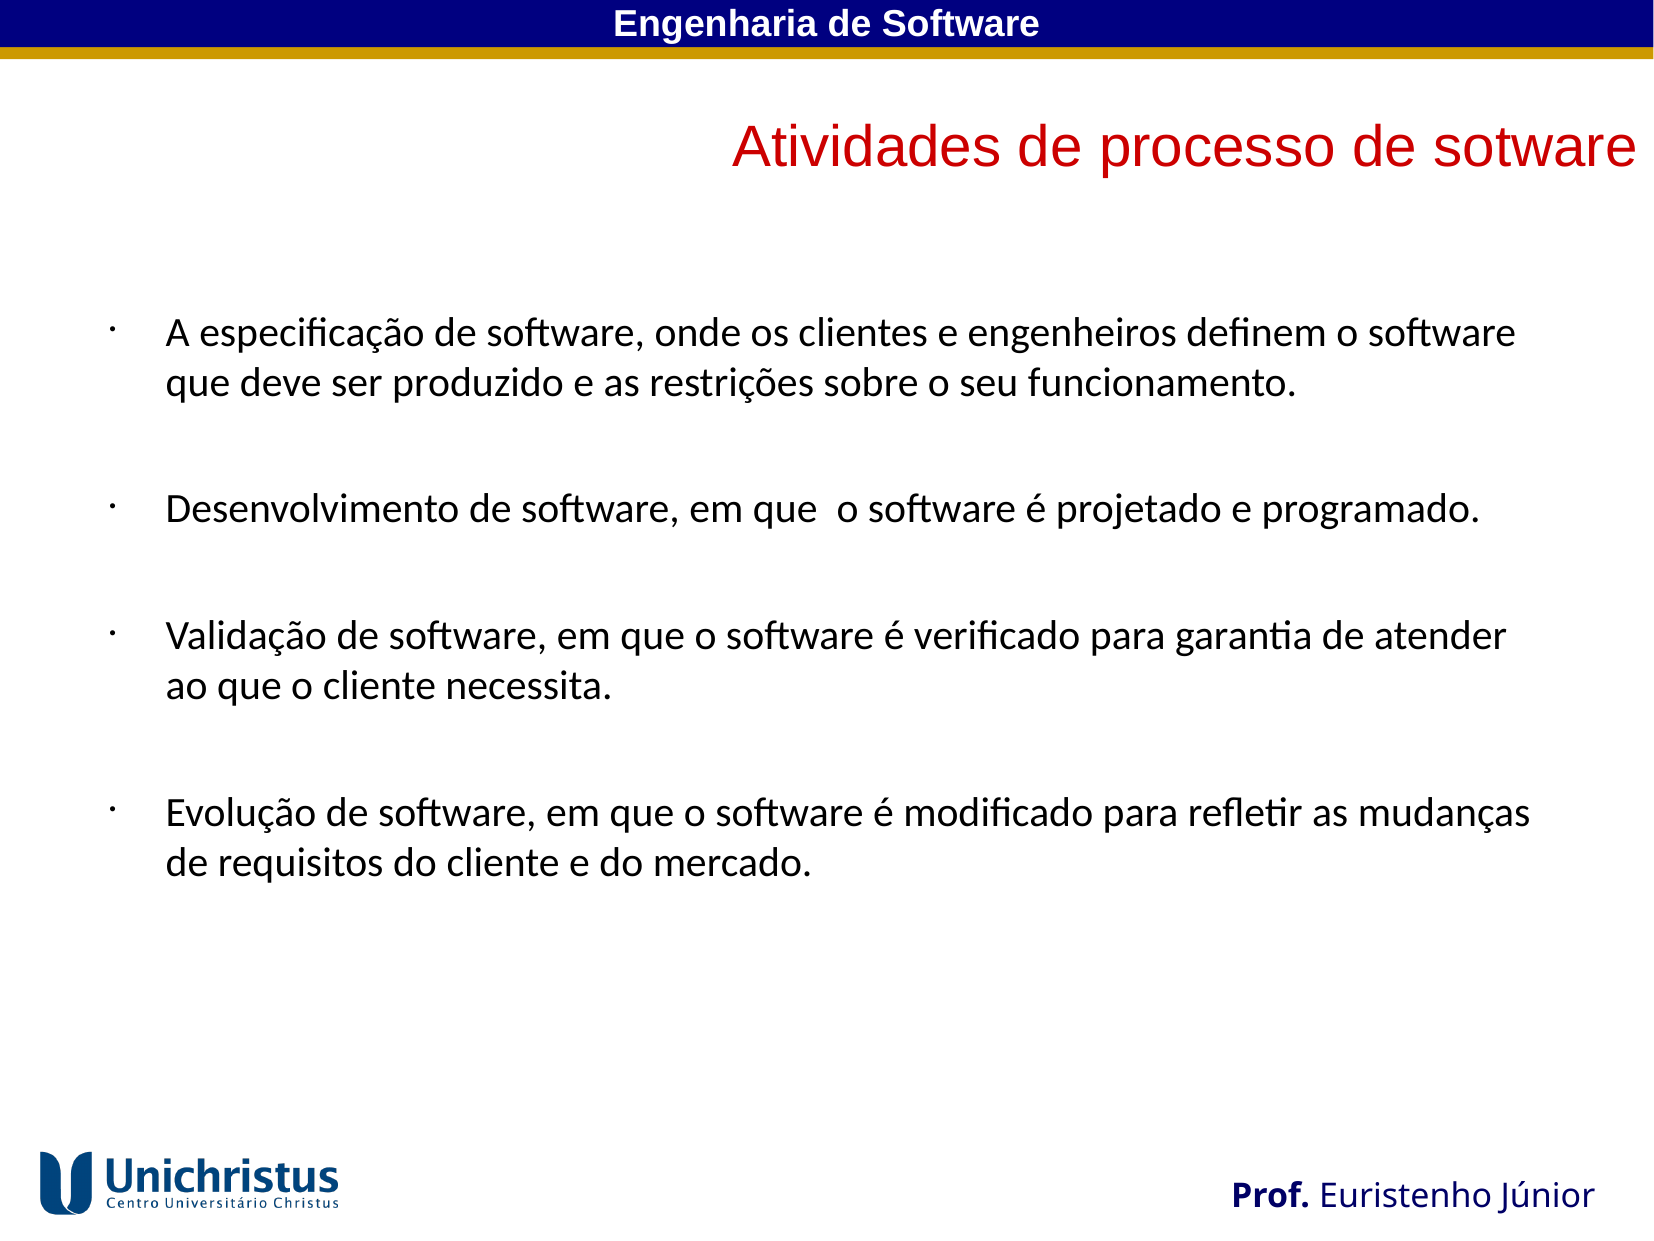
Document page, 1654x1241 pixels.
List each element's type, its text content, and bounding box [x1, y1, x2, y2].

text_box A especificação de software, onde os clientes e engenheiros definem o software que deve ser produzido e as restrições sobre o seu funcionamento. Desenvolvimento de software, em que o software é projetado e programado. Validação de software, em que o software é verificado para garantia de atender ao que o cliente necessita. Evolução de software, em que o software é modificado para refletir as mudanças de requisitos do cliente e do mercado. [94, 296, 1547, 1040]
text_box Prof. Euristenho Júnior [1216, 1163, 1654, 1224]
text_box [0, 48, 1654, 60]
text_box Atividades de processo de sotware [717, 106, 1654, 189]
picture [35, 1148, 343, 1217]
text_box Engenharia de Software [0, 0, 1654, 48]
